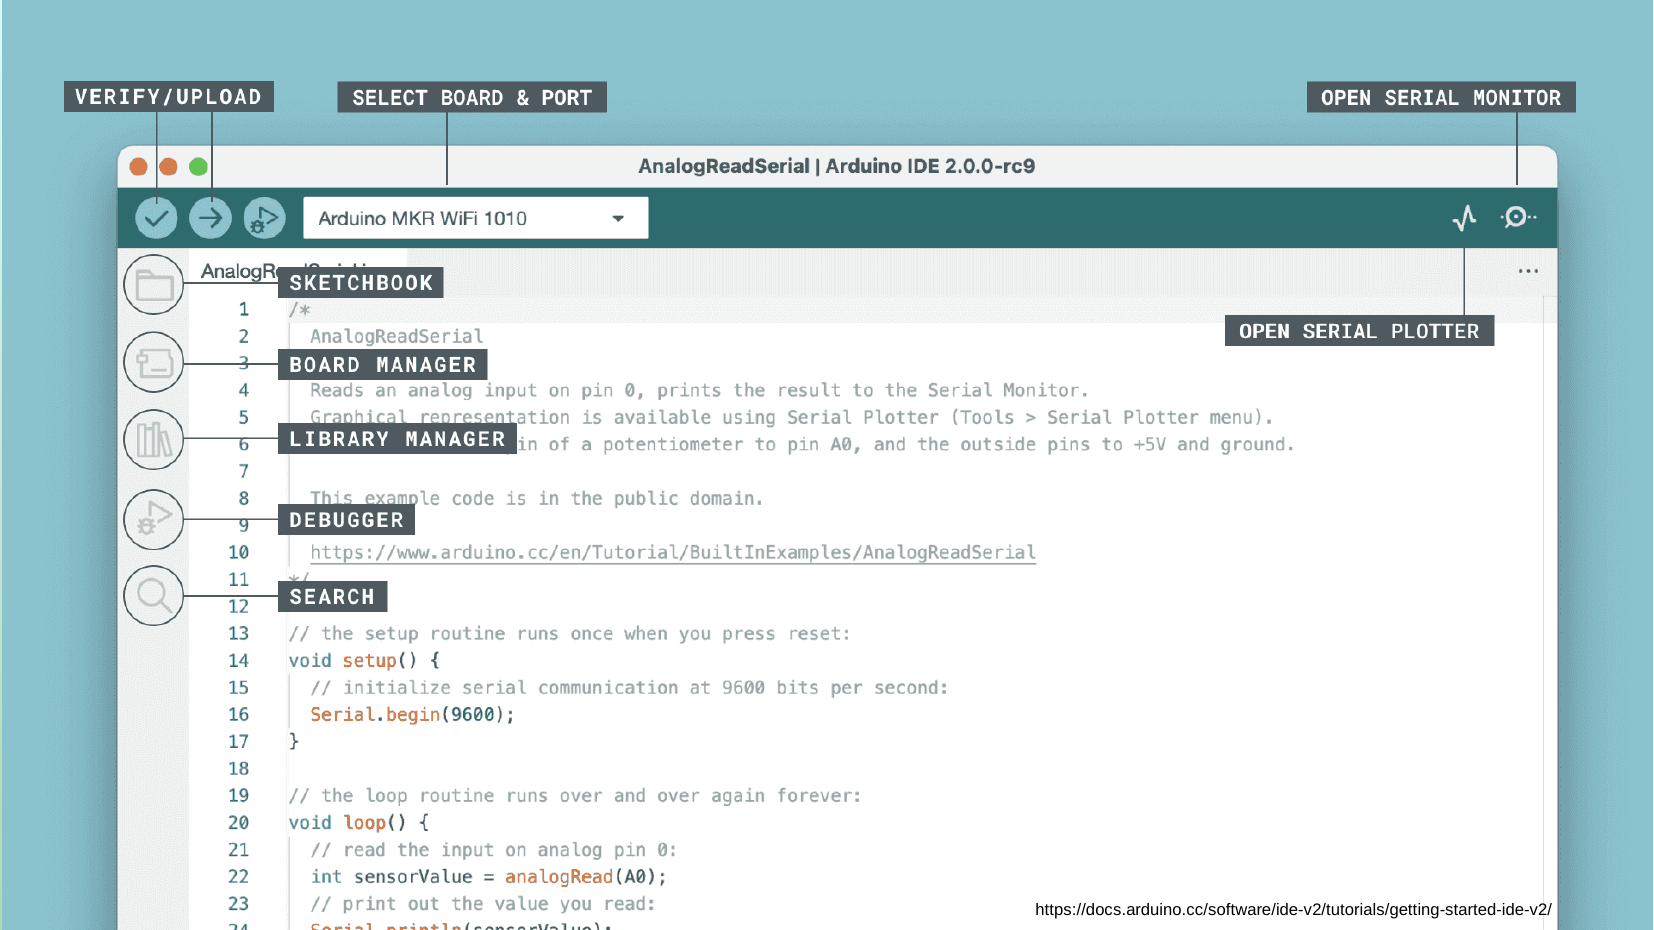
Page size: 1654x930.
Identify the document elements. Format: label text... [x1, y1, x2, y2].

picture [2, 0, 1653, 930]
text_box https://docs.arduino.cc/software/ide-v2/tutorials/getting-started-ide-v2/ [1020, 893, 1602, 930]
